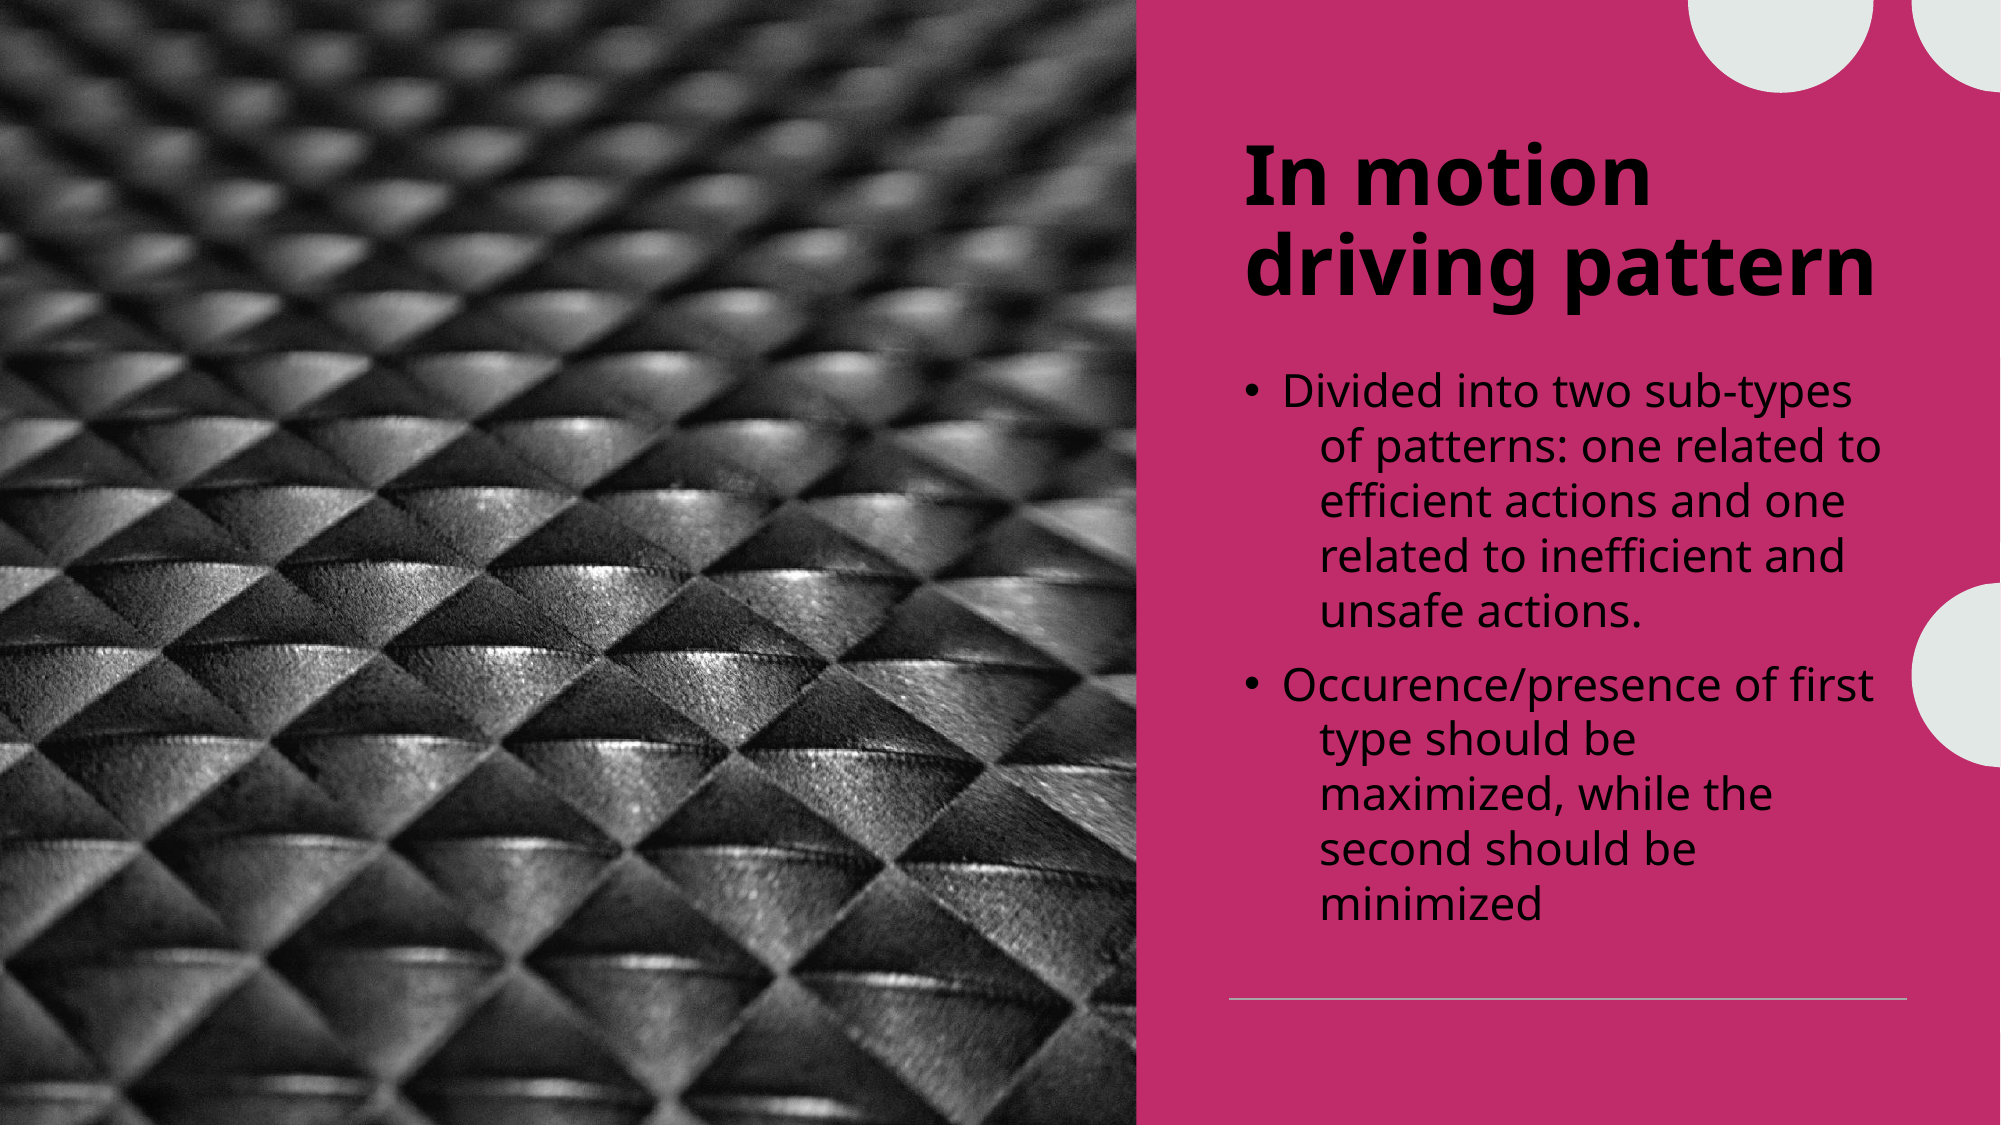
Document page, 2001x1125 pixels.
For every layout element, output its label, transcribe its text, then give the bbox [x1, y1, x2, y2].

title In motion driving pattern [1229, 126, 1908, 335]
list Divided into two sub-types of patterns: one related to efficient actions and one related to inefficient and unsafe actions. Occurence/presence of first type should be maximized, while the second should be minimized [1229, 354, 1908, 946]
picture [0, 0, 1137, 1125]
text_box [1137, 0, 2000, 1125]
